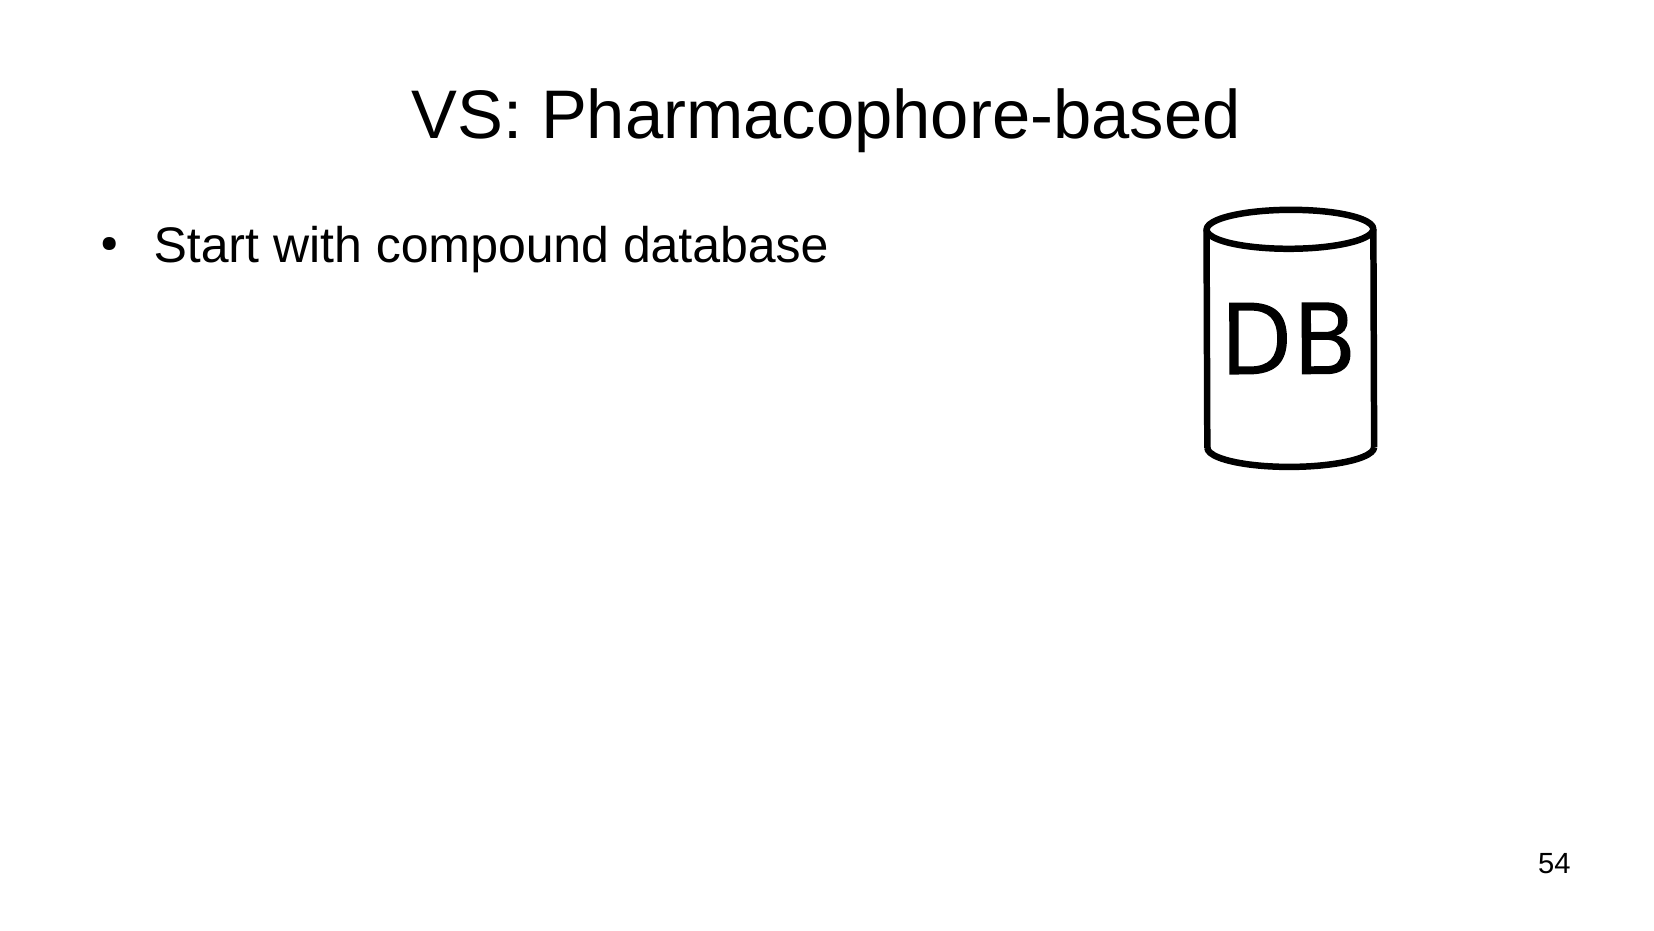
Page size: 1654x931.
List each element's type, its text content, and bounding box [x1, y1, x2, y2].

title VS: Pharmacophore-based [82, 36, 1571, 193]
list Start with compound database [82, 217, 871, 757]
picture [1124, 194, 1425, 913]
